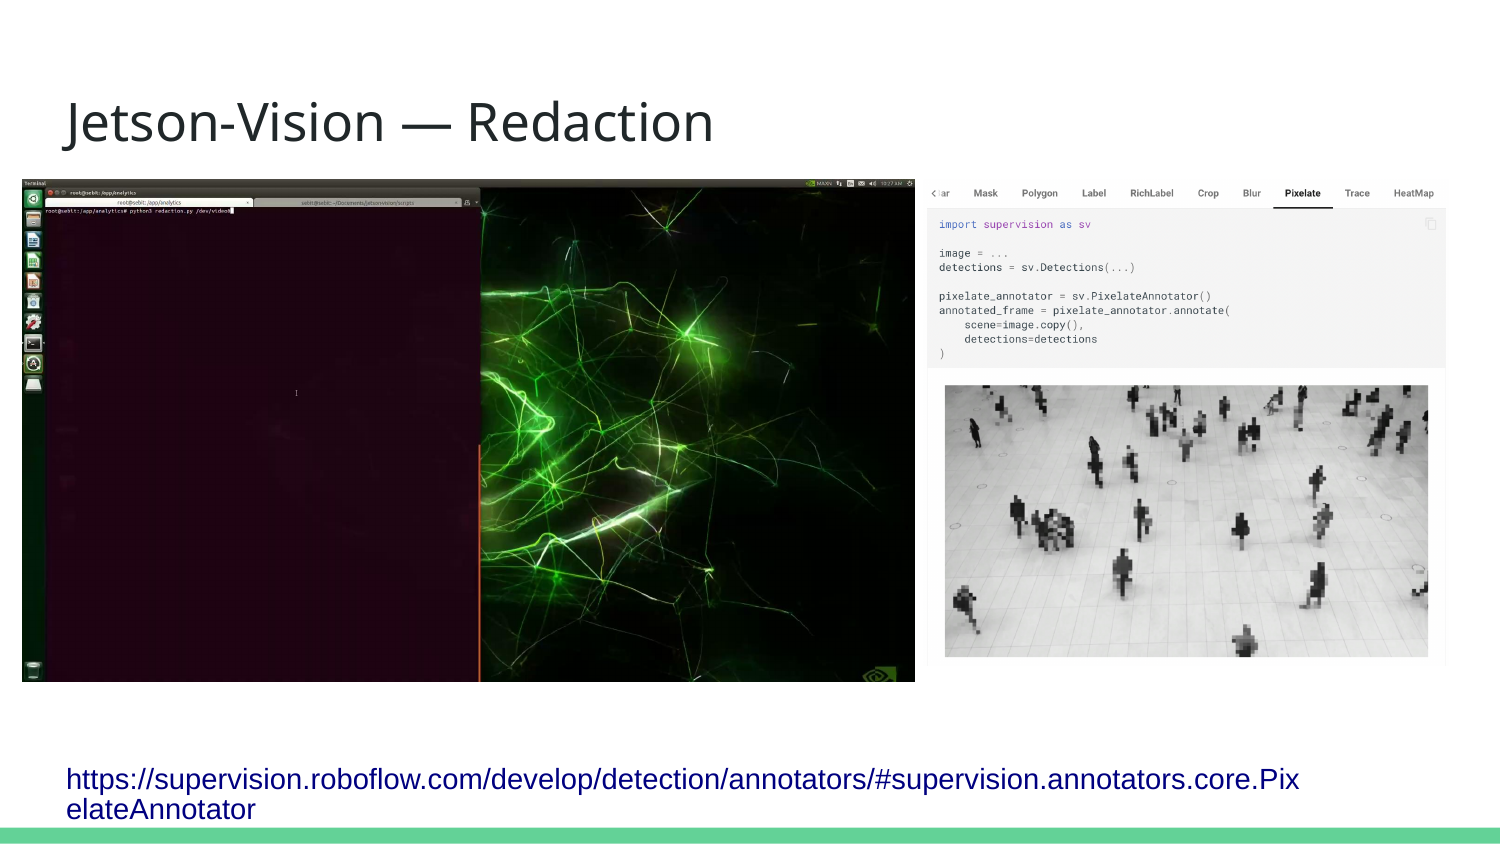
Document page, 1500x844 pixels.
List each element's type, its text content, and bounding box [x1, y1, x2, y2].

picture [923, 179, 1449, 666]
picture [22, 179, 915, 682]
text_box https://supervision.roboflow.com/develop/detection/annotators/#supervision.annotators.core.PixelateAnnotator [51, 745, 1327, 811]
title Jetson-Vision — Redaction [51, 72, 1449, 167]
